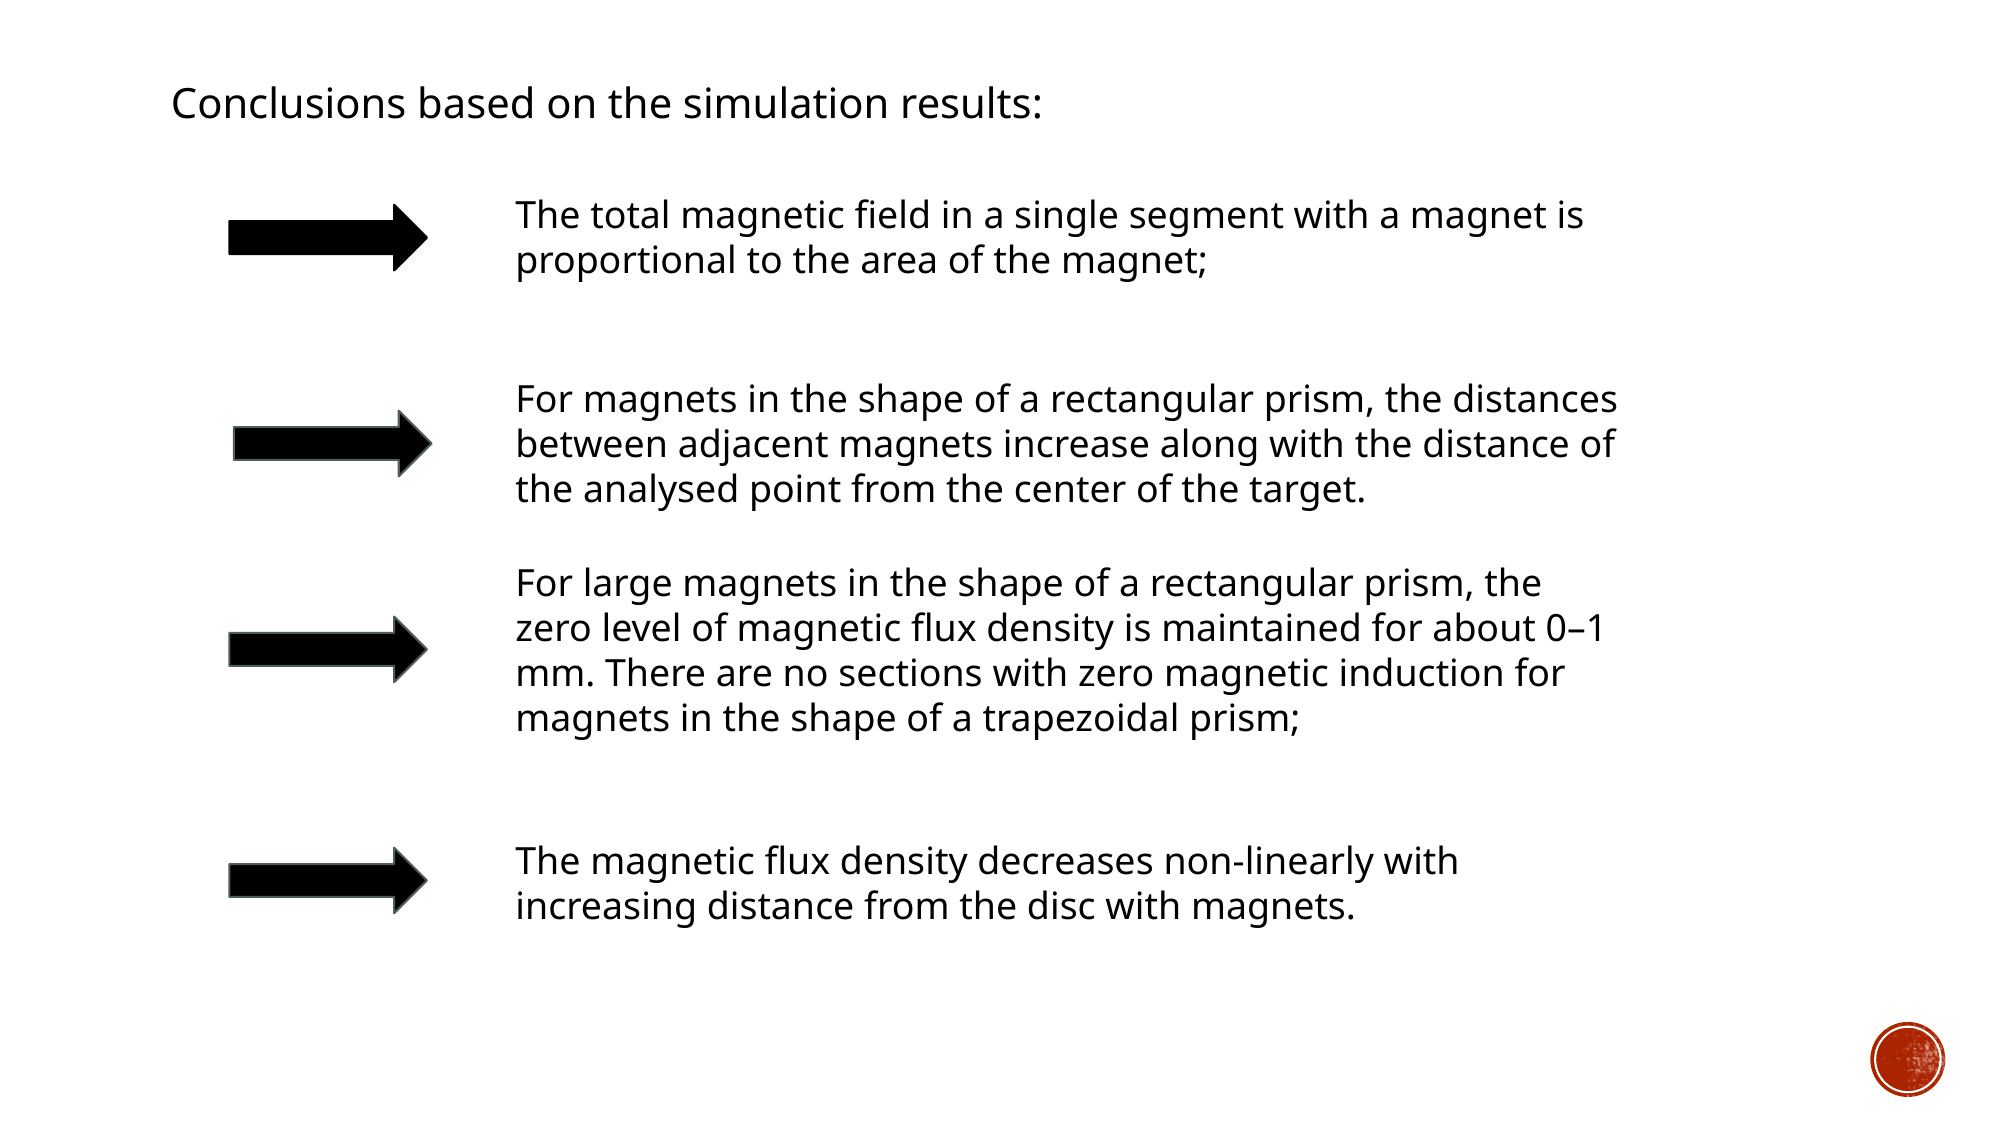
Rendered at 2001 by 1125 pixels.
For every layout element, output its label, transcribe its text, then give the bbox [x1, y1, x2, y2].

text_box The magnetic flux density decreases non-linearly with increasing distance from the disc with magnets. [500, 829, 1633, 936]
text_box For large magnets in the shape of a rectangular prism, the zero level of magnetic flux density is maintained for about 0–1 mm. There are no sections with zero magnetic induction for magnets in the shape of a trapezoidal prism; [500, 550, 1633, 748]
text_box For magnets in the shape of a rectangular prism, the distances between adjacent magnets increase along with the distance of the analysed point from the center of the target. [500, 367, 1668, 520]
text_box [229, 847, 427, 914]
text_box Conclusions based on the simulation results: [155, 69, 1156, 135]
text_box [233, 410, 432, 477]
text_box [229, 616, 427, 683]
text_box The total magnetic field in a single segment with a magnet is proportional to the area of the magnet; [500, 183, 1668, 290]
text_box [229, 204, 427, 271]
